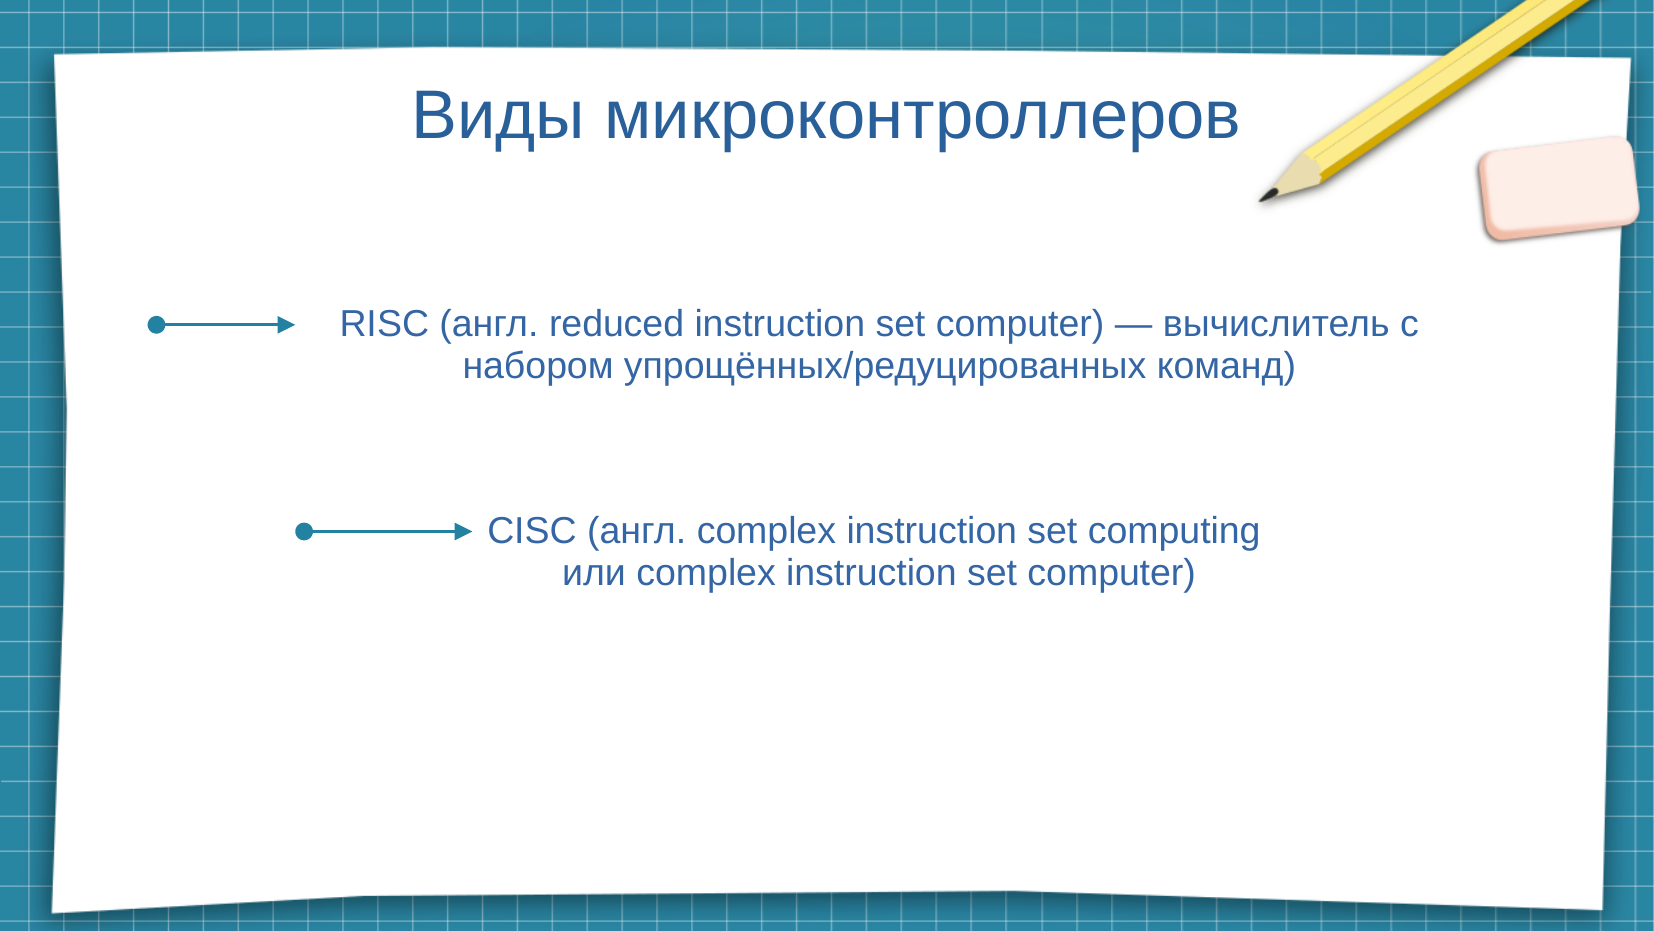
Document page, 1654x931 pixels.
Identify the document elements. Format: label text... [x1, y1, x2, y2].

text_box RISC (англ. reduced instruction set computer) — вычислитель с набором упрощённых/редуцированных команд) [324, 295, 1477, 437]
text_box CISC (англ. complex instruction set computing или complex instruction set computer) [472, 501, 1654, 601]
title Виды микроконтроллеров [82, 37, 1571, 193]
picture [0, 0, 1654, 931]
